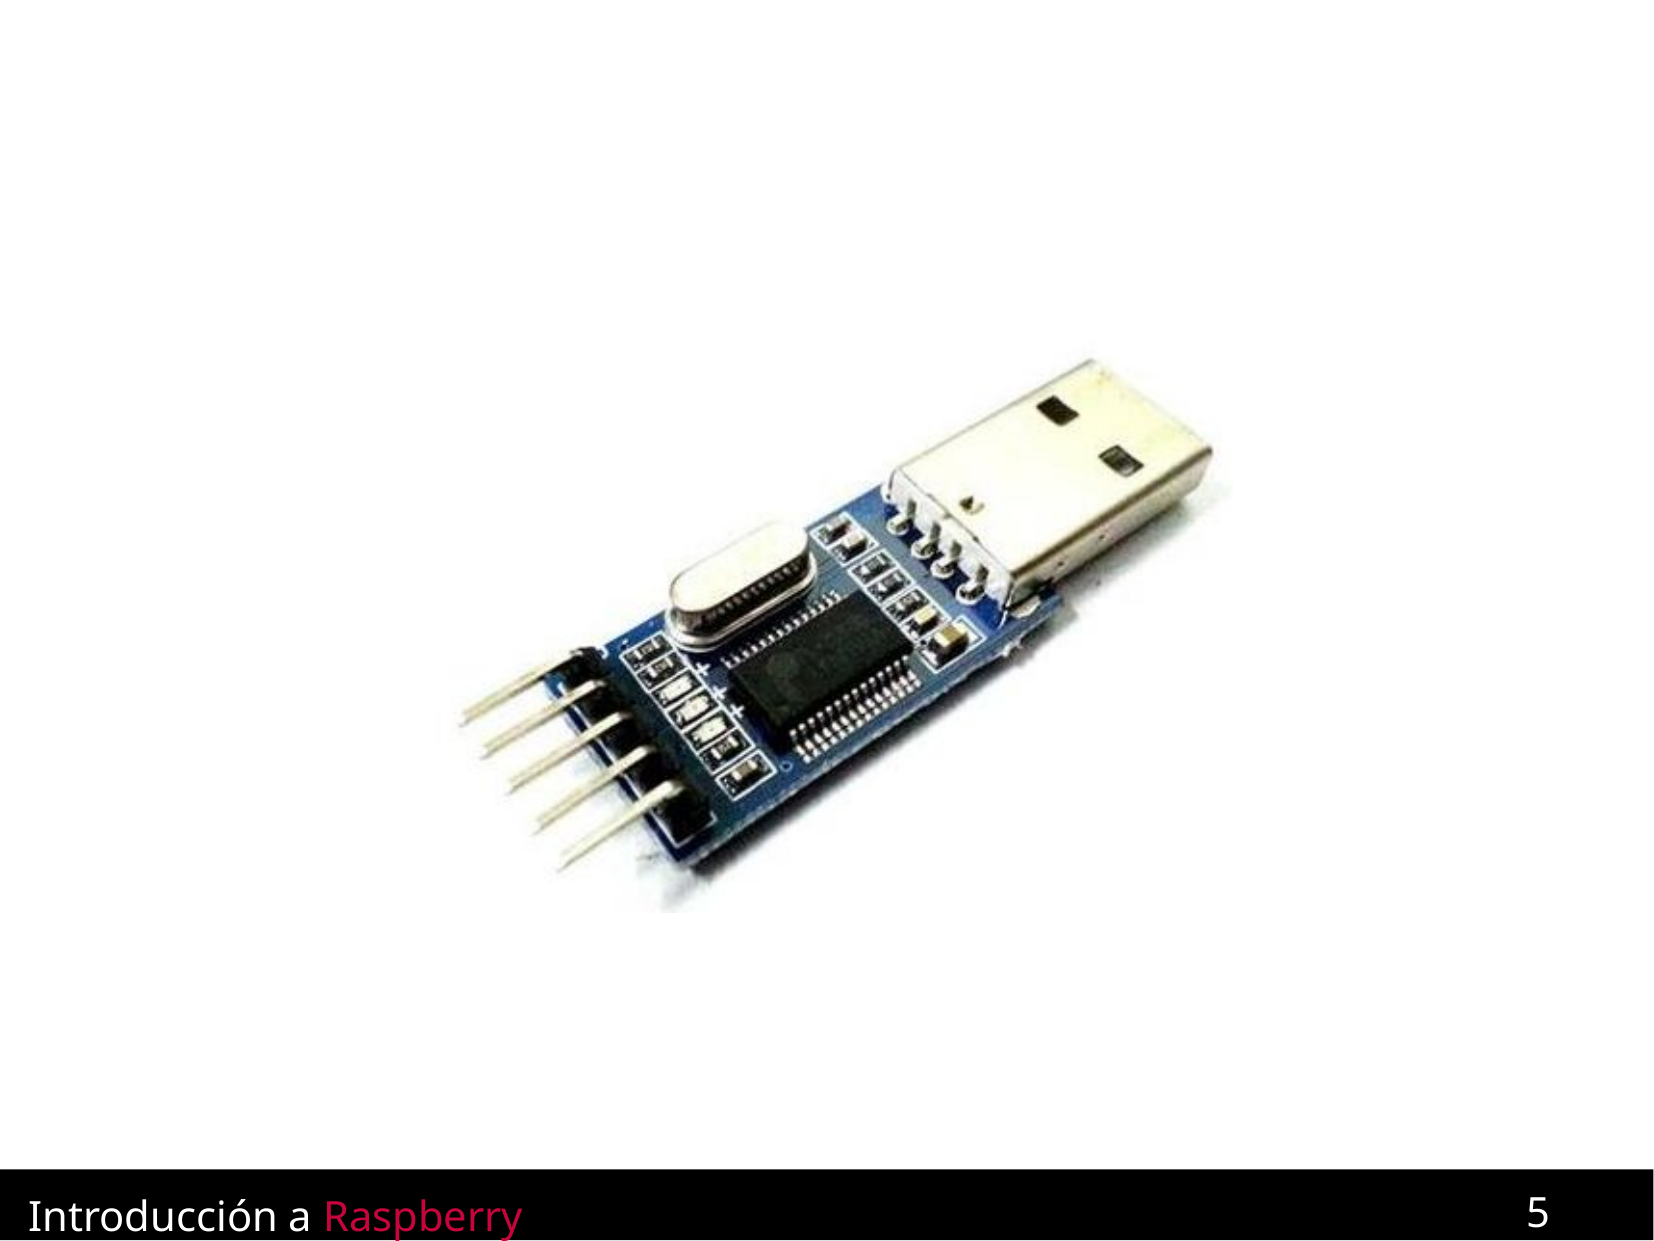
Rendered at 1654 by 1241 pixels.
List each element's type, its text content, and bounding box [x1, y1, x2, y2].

text_box <number> [1521, 1175, 1654, 1241]
text_box [0, 1169, 1654, 1241]
picture [421, 327, 1233, 913]
text_box Introducción a Raspberry Pi [13, 1179, 556, 1241]
